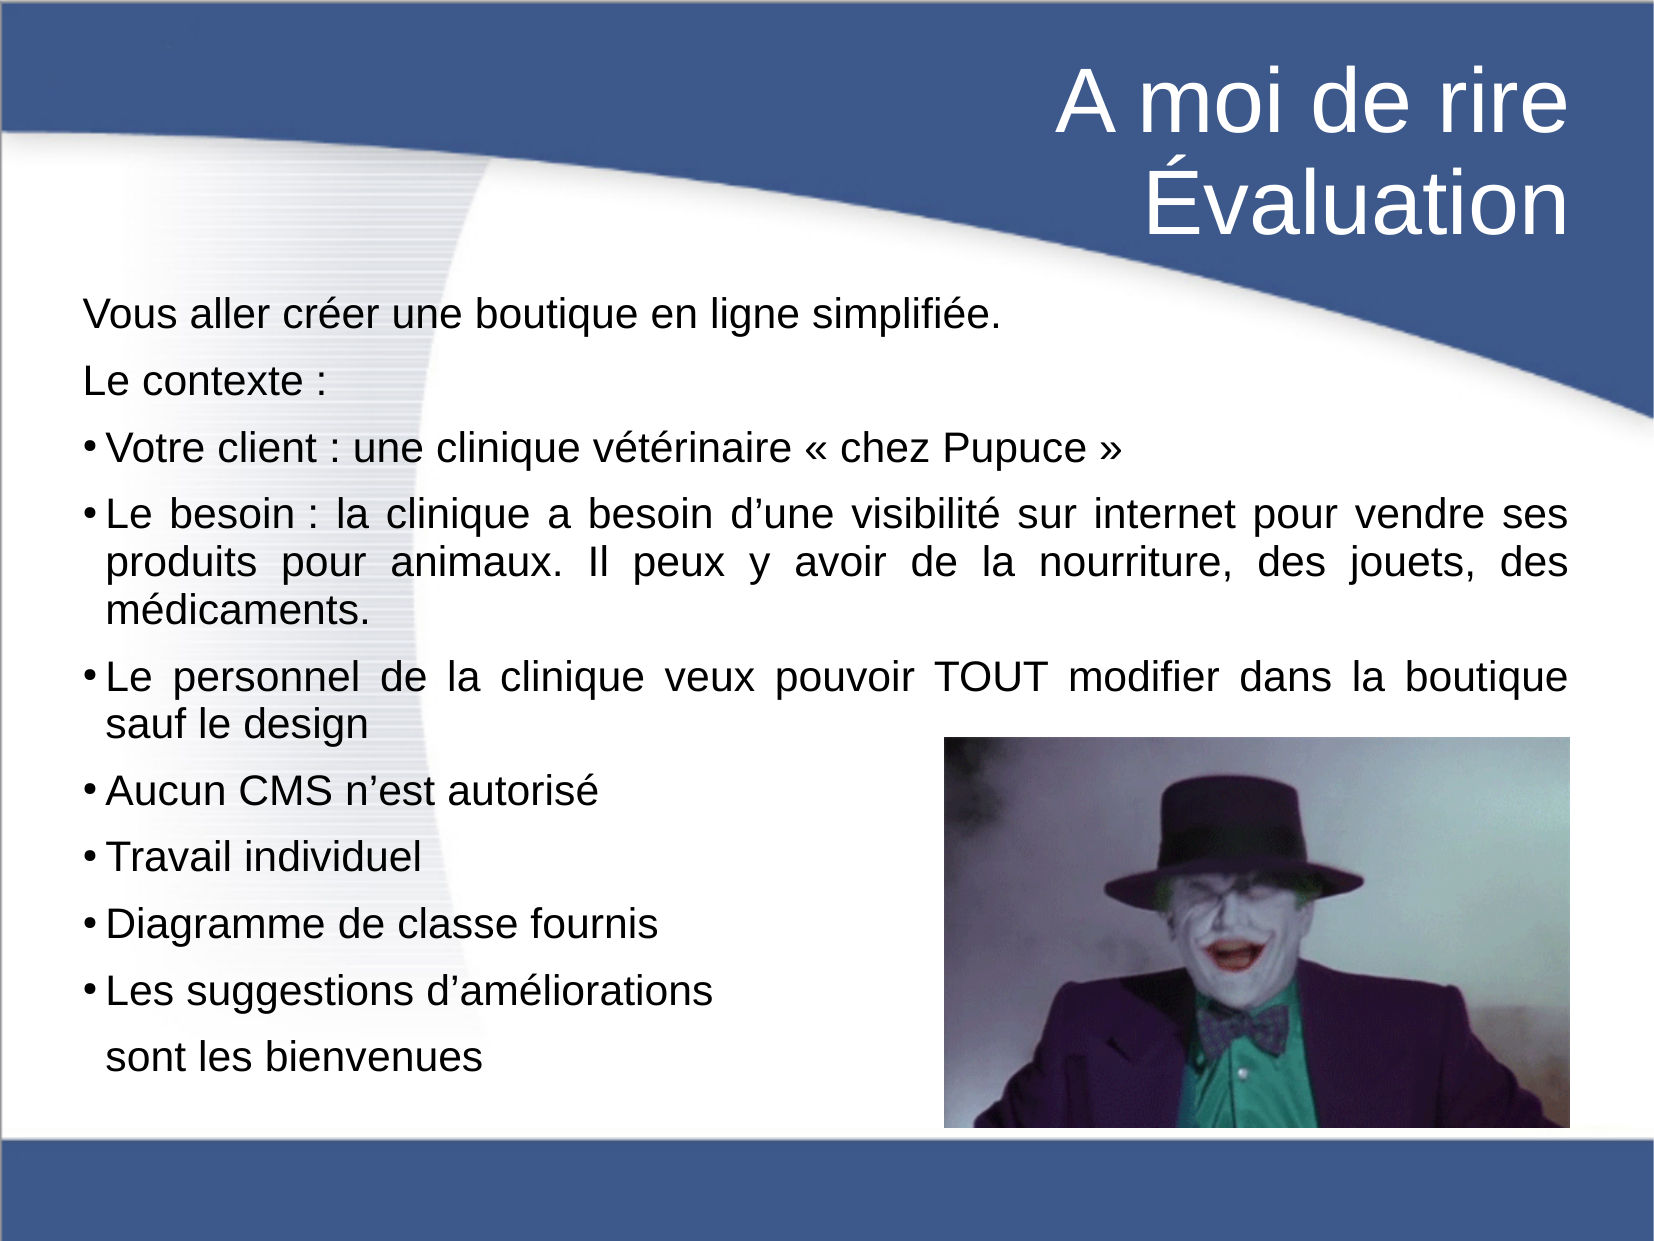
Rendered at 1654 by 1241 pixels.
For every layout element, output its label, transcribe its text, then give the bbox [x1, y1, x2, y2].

title A moi de rire Évaluation [82, 49, 1571, 257]
list Vous aller créer une boutique en ligne simplifiée. Le contexte : Votre client : une clinique vétérinaire « chez Pupuce » Le besoin : la clinique a besoin d’une visibilité sur internet pour vendre ses produits pour animaux. Il peux y avoir de la nourriture, des jouets, des médicaments. Le personnel de la clinique veux pouvoir TOUT modifier dans la boutique sauf le design Aucun CMS n’est autorisé Travail individuel Diagramme de classe fournis Les suggestions d’améliorations sont les bienvenues [82, 290, 1571, 1087]
picture [0, 0, 1654, 1241]
